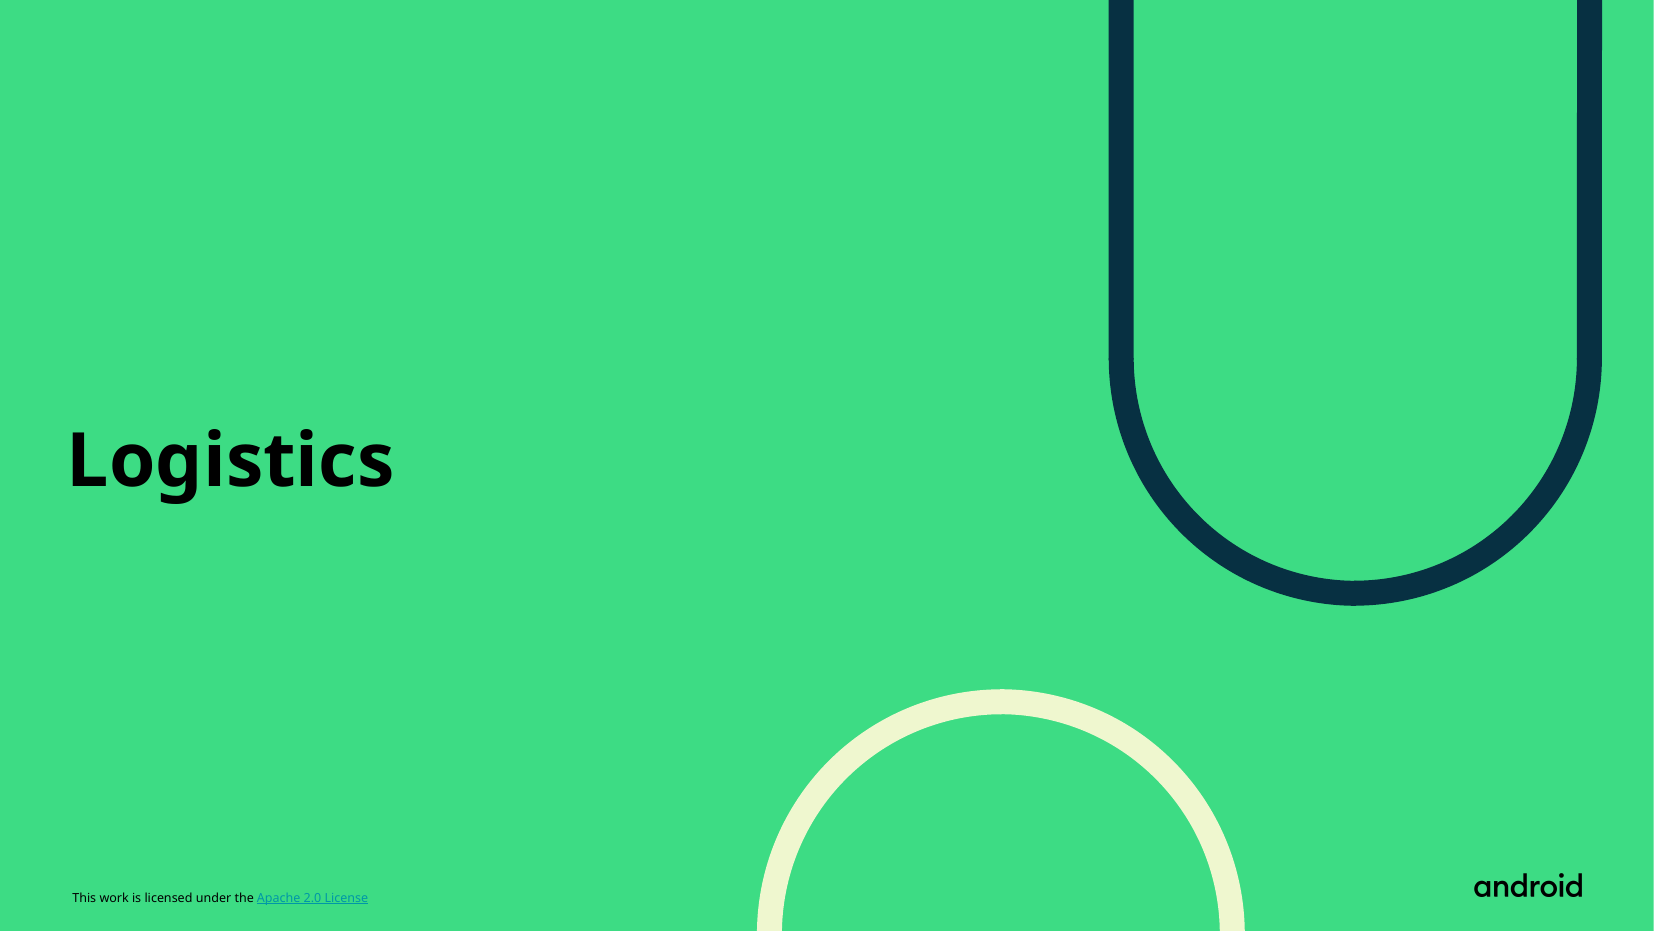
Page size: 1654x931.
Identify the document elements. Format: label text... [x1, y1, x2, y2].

picture [1485, 872, 1536, 897]
title Logistics [51, 385, 891, 528]
